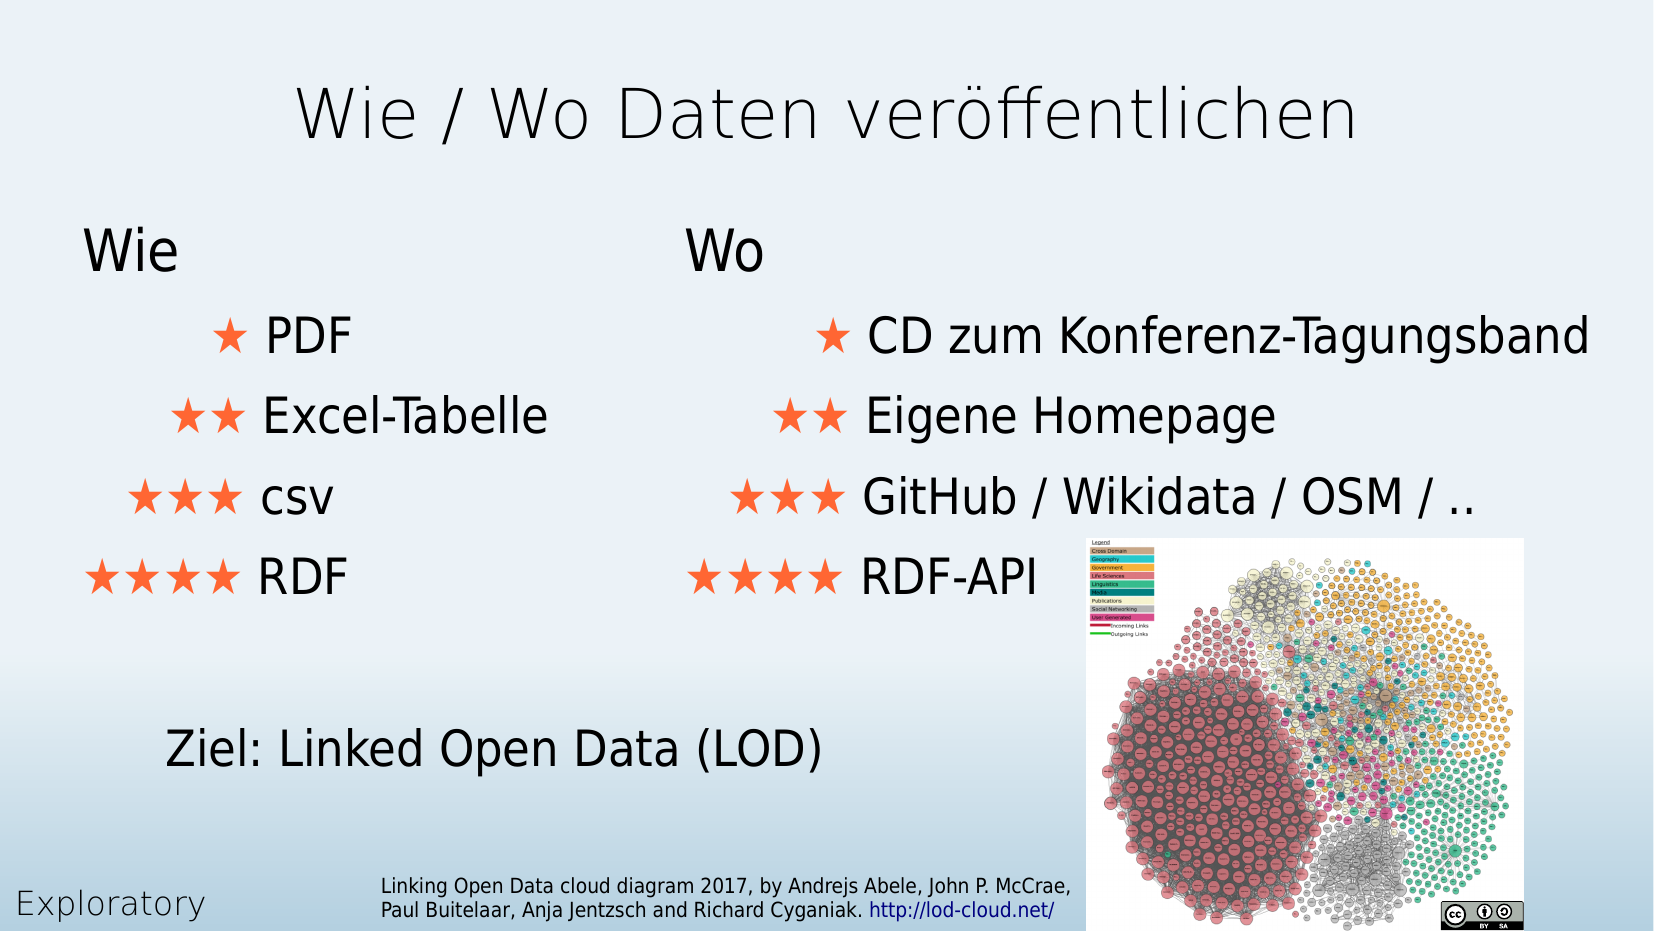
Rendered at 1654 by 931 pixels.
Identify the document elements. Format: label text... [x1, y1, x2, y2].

text_box Ziel: Linked Open Data (LOD) [82, 713, 839, 845]
list Wo ★ CD zum Konferenz-Tagungsband ★★ Eigene Homepage ★★★ GitHub / Wikidata / OSM / .. ★★★★ RDF-API [685, 217, 1619, 757]
title Wie / Wo Daten veröffentlichen [82, 37, 1571, 193]
picture [1086, 538, 1524, 931]
text_box Linking Open Data cloud diagram 2017, by Andrejs Abele, John P. McCrae, Paul Buitelaar, Anja Jentzsch and Richard Cyganiak. http://lod-cloud.net/ [366, 866, 1122, 931]
list Wie ★ PDF ★★ Excel-Tabelle ★★★ csv ★★★★ RDF [82, 217, 685, 713]
